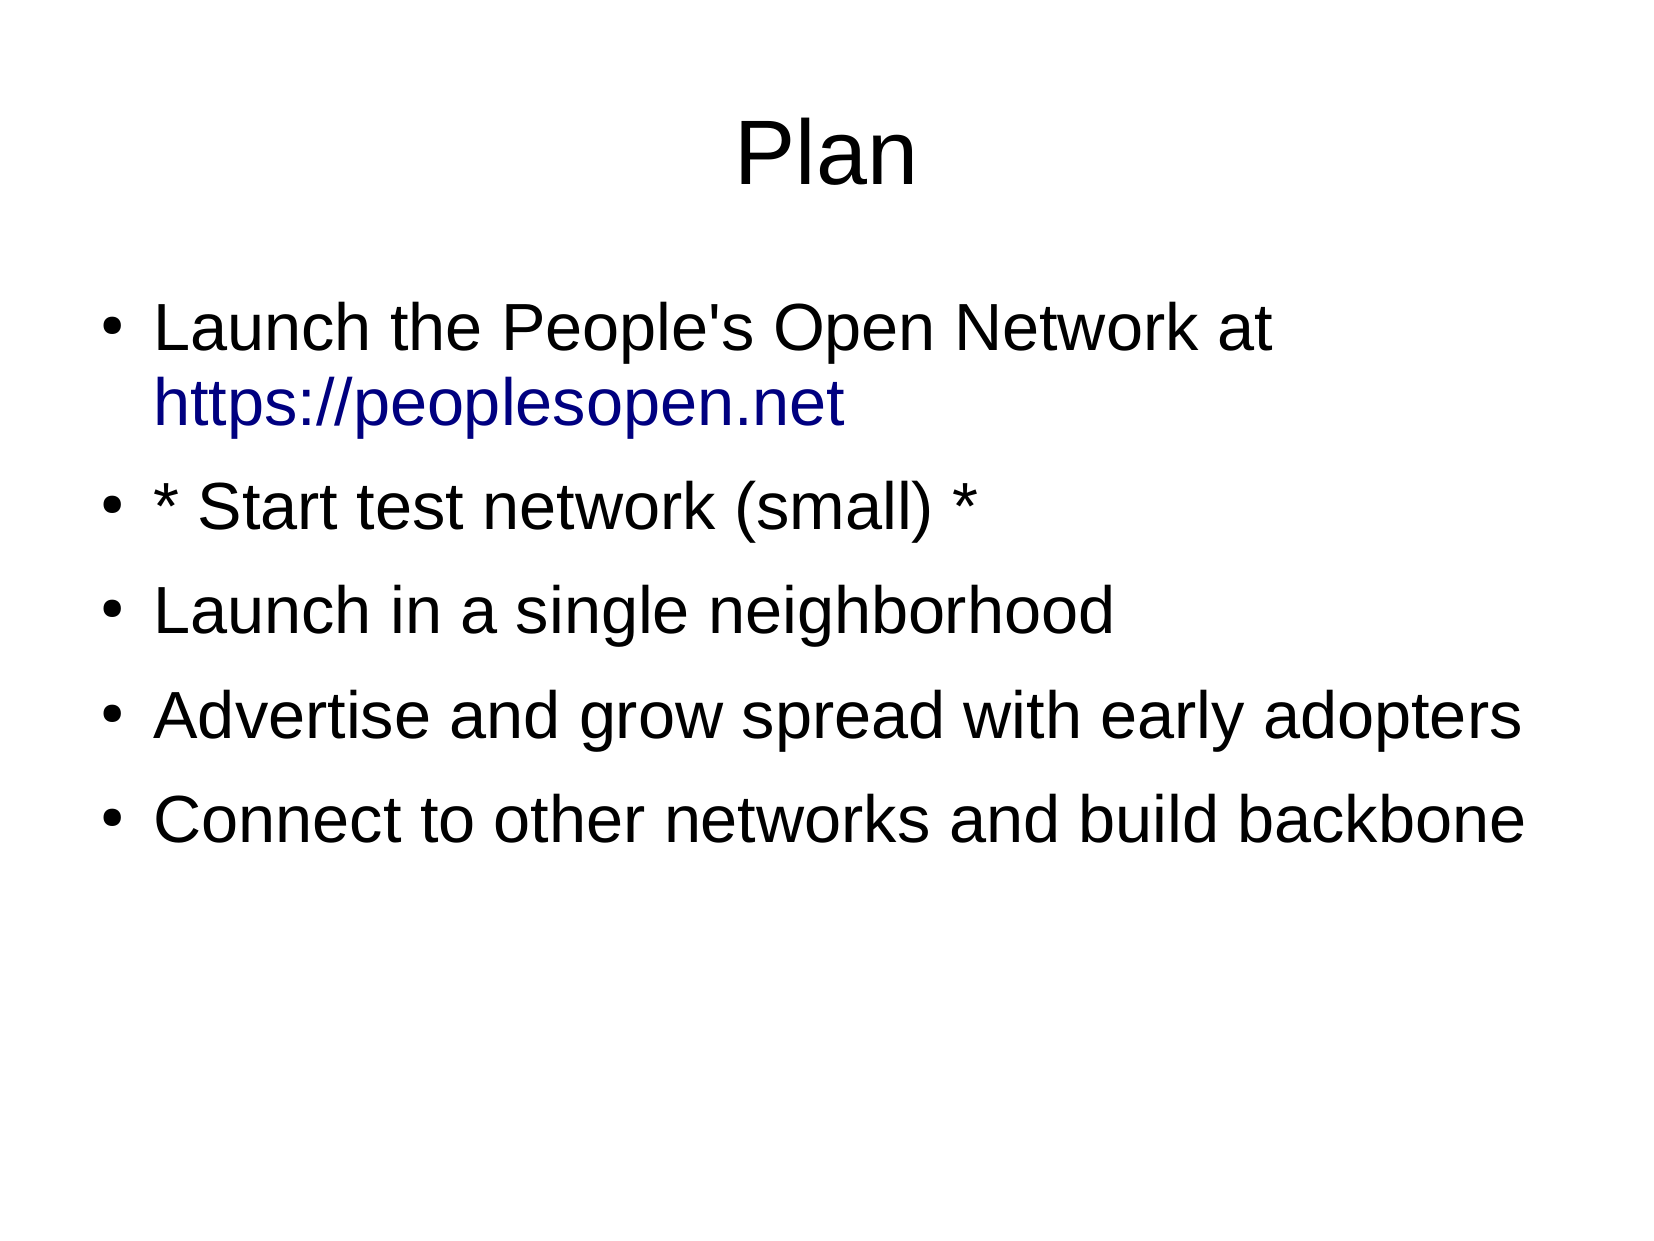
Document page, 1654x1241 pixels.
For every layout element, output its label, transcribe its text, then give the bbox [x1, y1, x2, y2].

list Launch the People's Open Network at https://peoplesopen.net * Start test network (small) * Launch in a single neighborhood Advertise and grow spread with early adopters Connect to other networks and build backbone [82, 290, 1538, 1216]
title Plan [82, 49, 1571, 257]
